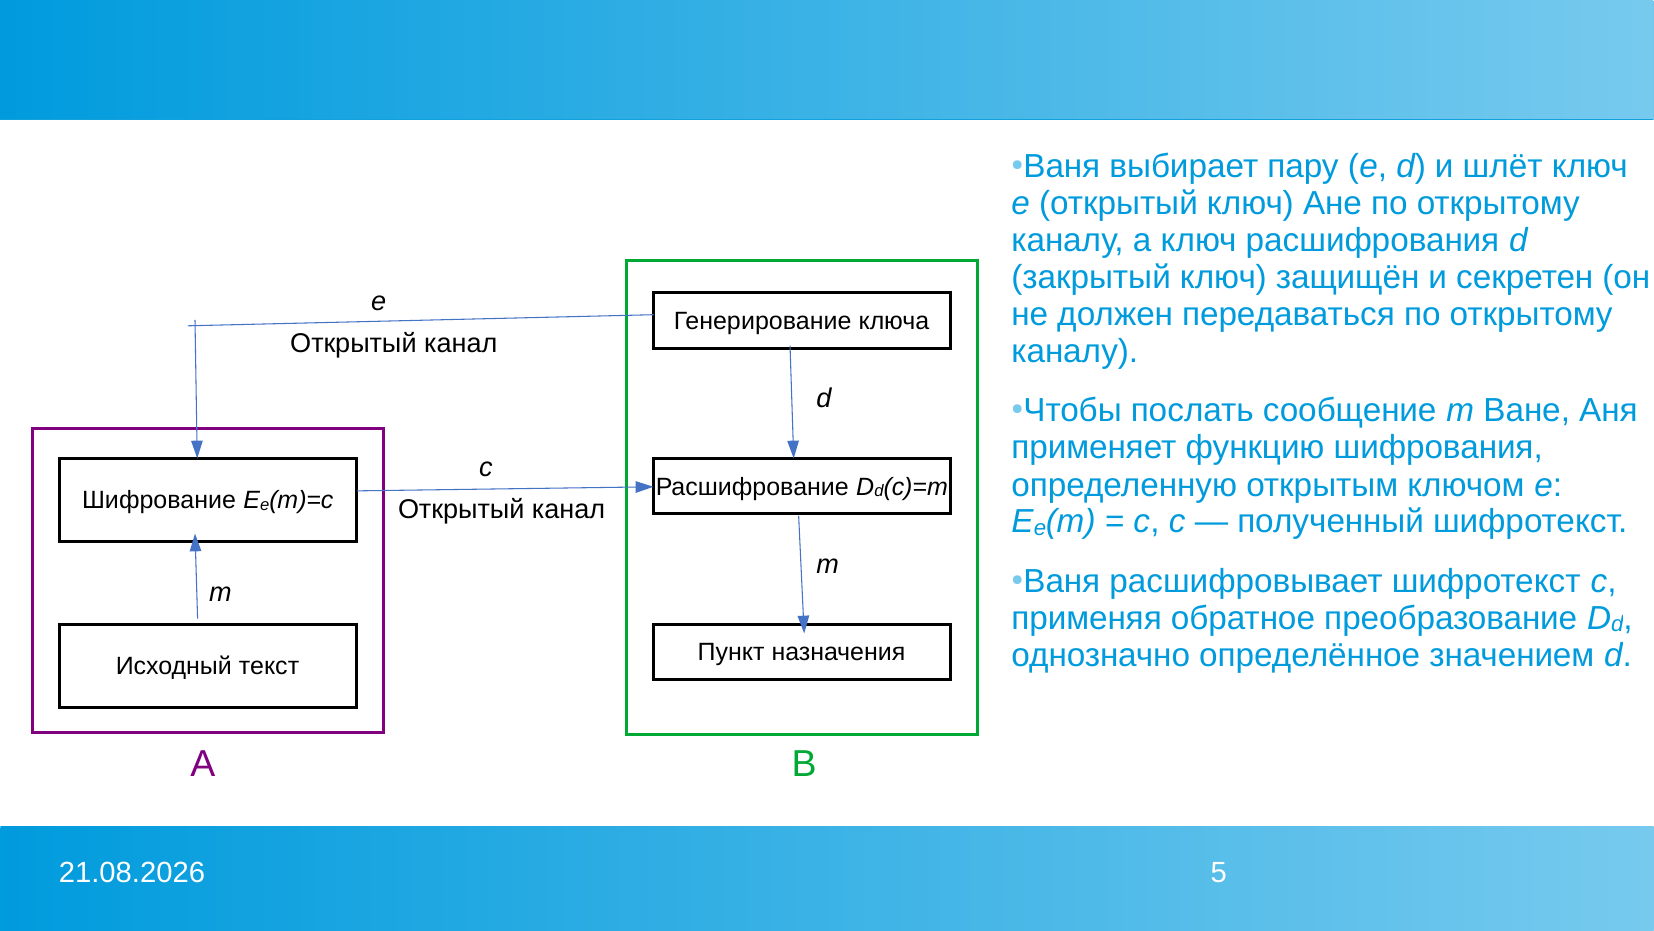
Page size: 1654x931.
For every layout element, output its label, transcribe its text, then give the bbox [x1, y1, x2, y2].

text_box Открытый канал [383, 488, 627, 542]
text_box Генерирование ключа [653, 292, 951, 349]
text_box m [194, 569, 249, 625]
list Ваня выбирает пару (e, d) и шлёт ключ e (открытый ключ) Ане по открытому каналу, а ключ расшифрования d (закрытый ключ) защищён и секретен (он не должен передаваться по открытому каналу). Чтобы послать сообщение m Ване, Аня применяет функцию шифрования, определенную открытым ключом e: Ee(m) = c, c — полученный шифротекст. Ваня расшифровывает шифротекст c, применяя обратное преобразование Dd, однозначно определённое значением d. [1011, 147, 1654, 768]
text_box [32, 428, 384, 733]
text_box Исходный текст [59, 624, 357, 708]
text_box 27.11.2025 [59, 856, 443, 916]
text_box d [801, 375, 856, 431]
text_box [626, 316, 793, 486]
text_box Шифрование Ee(m)=c [59, 458, 357, 542]
text_box m [801, 541, 856, 597]
text_box Открытый канал [275, 320, 573, 376]
text_box [1210, 856, 1595, 916]
text_box c [464, 444, 519, 488]
text_box А [175, 734, 233, 794]
text_box Расшифрование Dd(c)=m [653, 458, 951, 514]
text_box [198, 428, 384, 490]
text_box Пункт назначения [653, 624, 951, 680]
text_box e [356, 278, 411, 320]
text_box В [776, 734, 835, 794]
text_box [626, 260, 978, 735]
